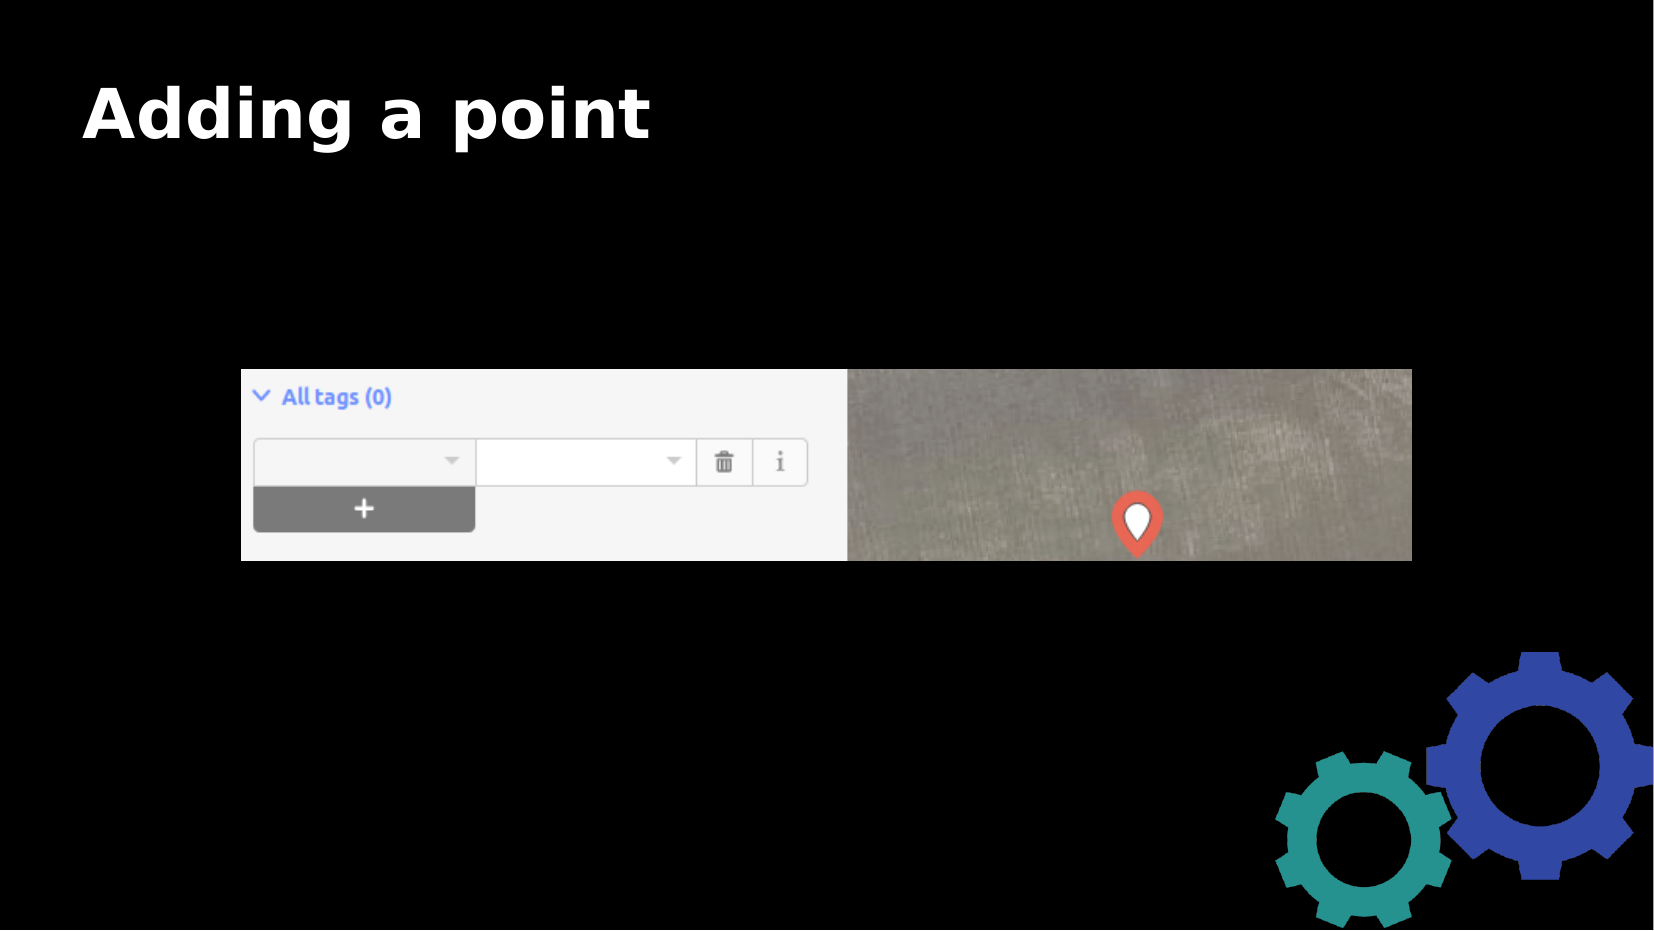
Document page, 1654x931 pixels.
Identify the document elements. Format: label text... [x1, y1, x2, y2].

picture [1275, 652, 1653, 928]
picture [241, 369, 1412, 561]
title Adding a point [82, 37, 1571, 193]
